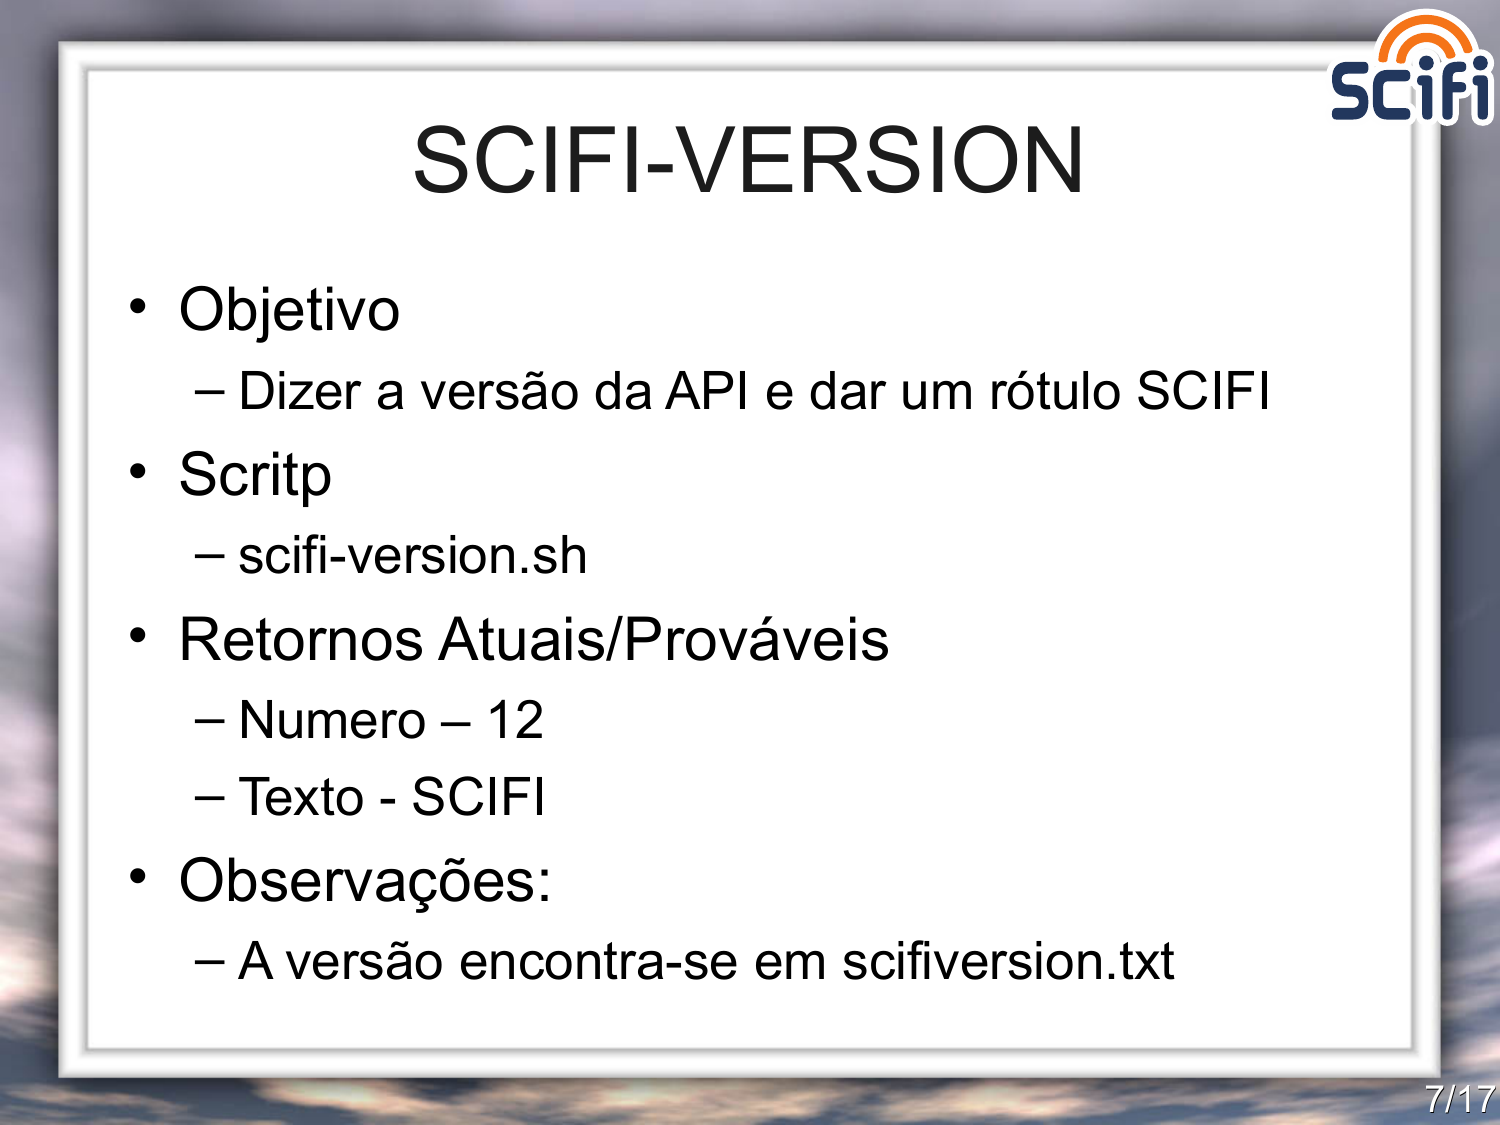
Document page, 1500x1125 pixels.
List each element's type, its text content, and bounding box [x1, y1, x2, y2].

list Objetivo Dizer a versão da API e dar um rótulo SCIFI Scritp scifi-version.sh Retornos Atuais/Prováveis Numero – 12 Texto - SCIFI Observações: A versão encontra-se em scifiversion.txt [112, 262, 1401, 1005]
title SCIFI-VERSION [75, 62, 1426, 250]
picture [0, 0, 1500, 1125]
